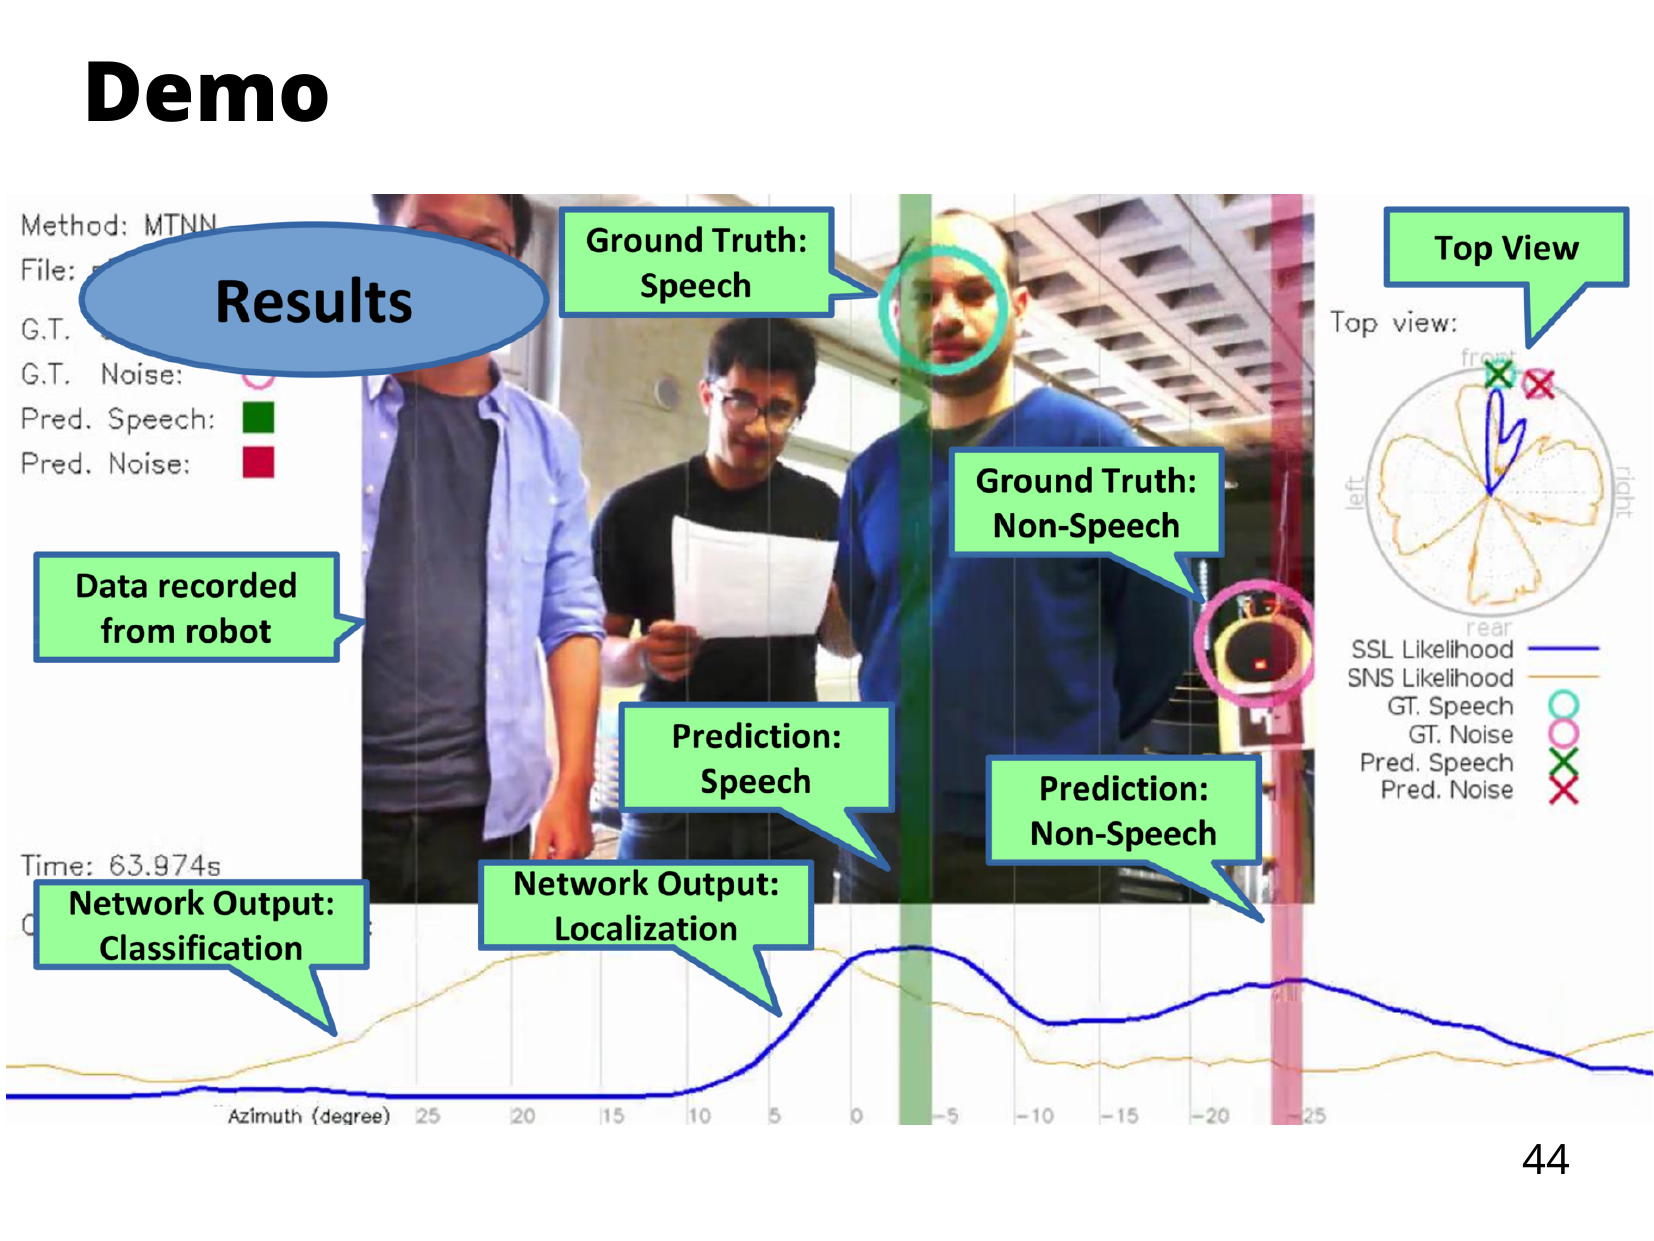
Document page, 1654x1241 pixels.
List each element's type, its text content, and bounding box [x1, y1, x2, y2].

picture [6, 194, 1654, 1126]
title Demo [82, 37, 1571, 143]
